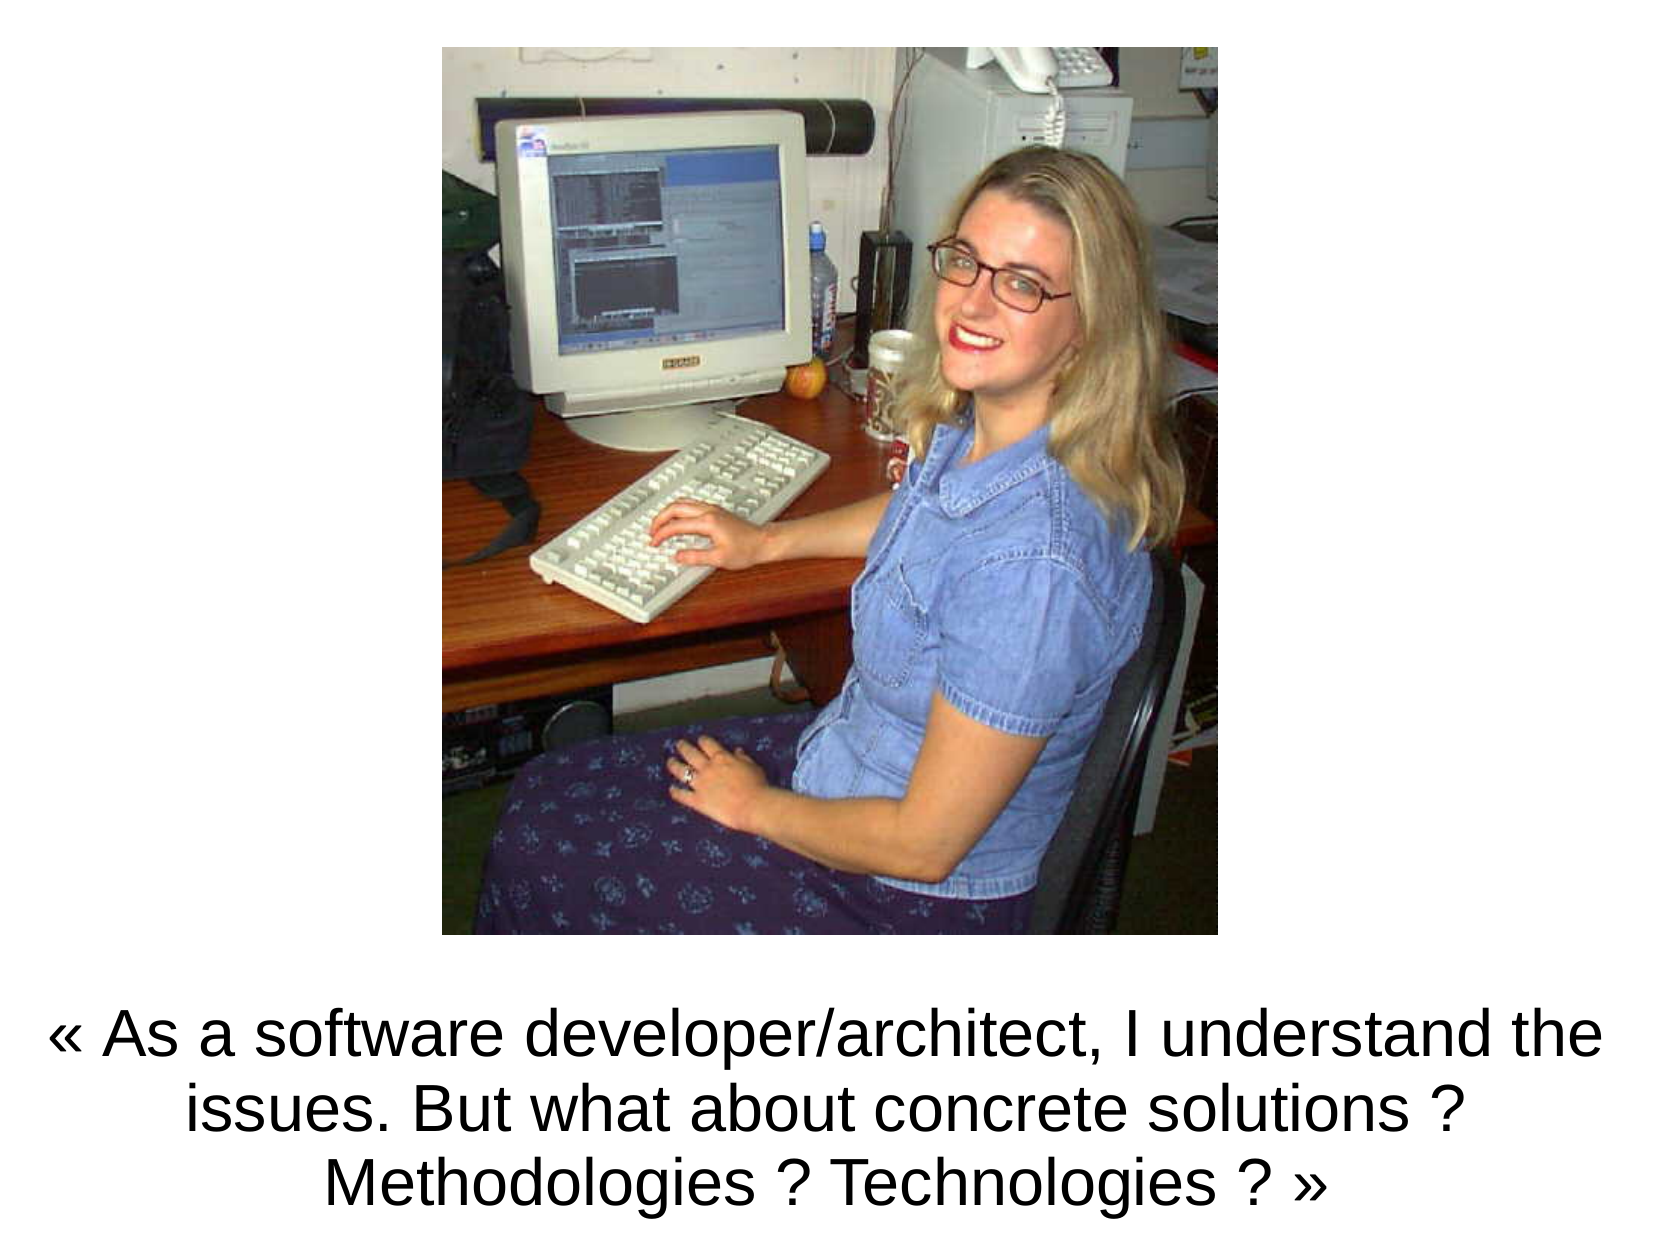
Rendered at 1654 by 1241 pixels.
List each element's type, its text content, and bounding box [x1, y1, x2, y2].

text_box « As a software developer/architect, I understand the issues. But what about concrete solutions ? Methodologies ? Technologies ? » [0, 988, 1654, 1228]
picture [442, 47, 1218, 935]
